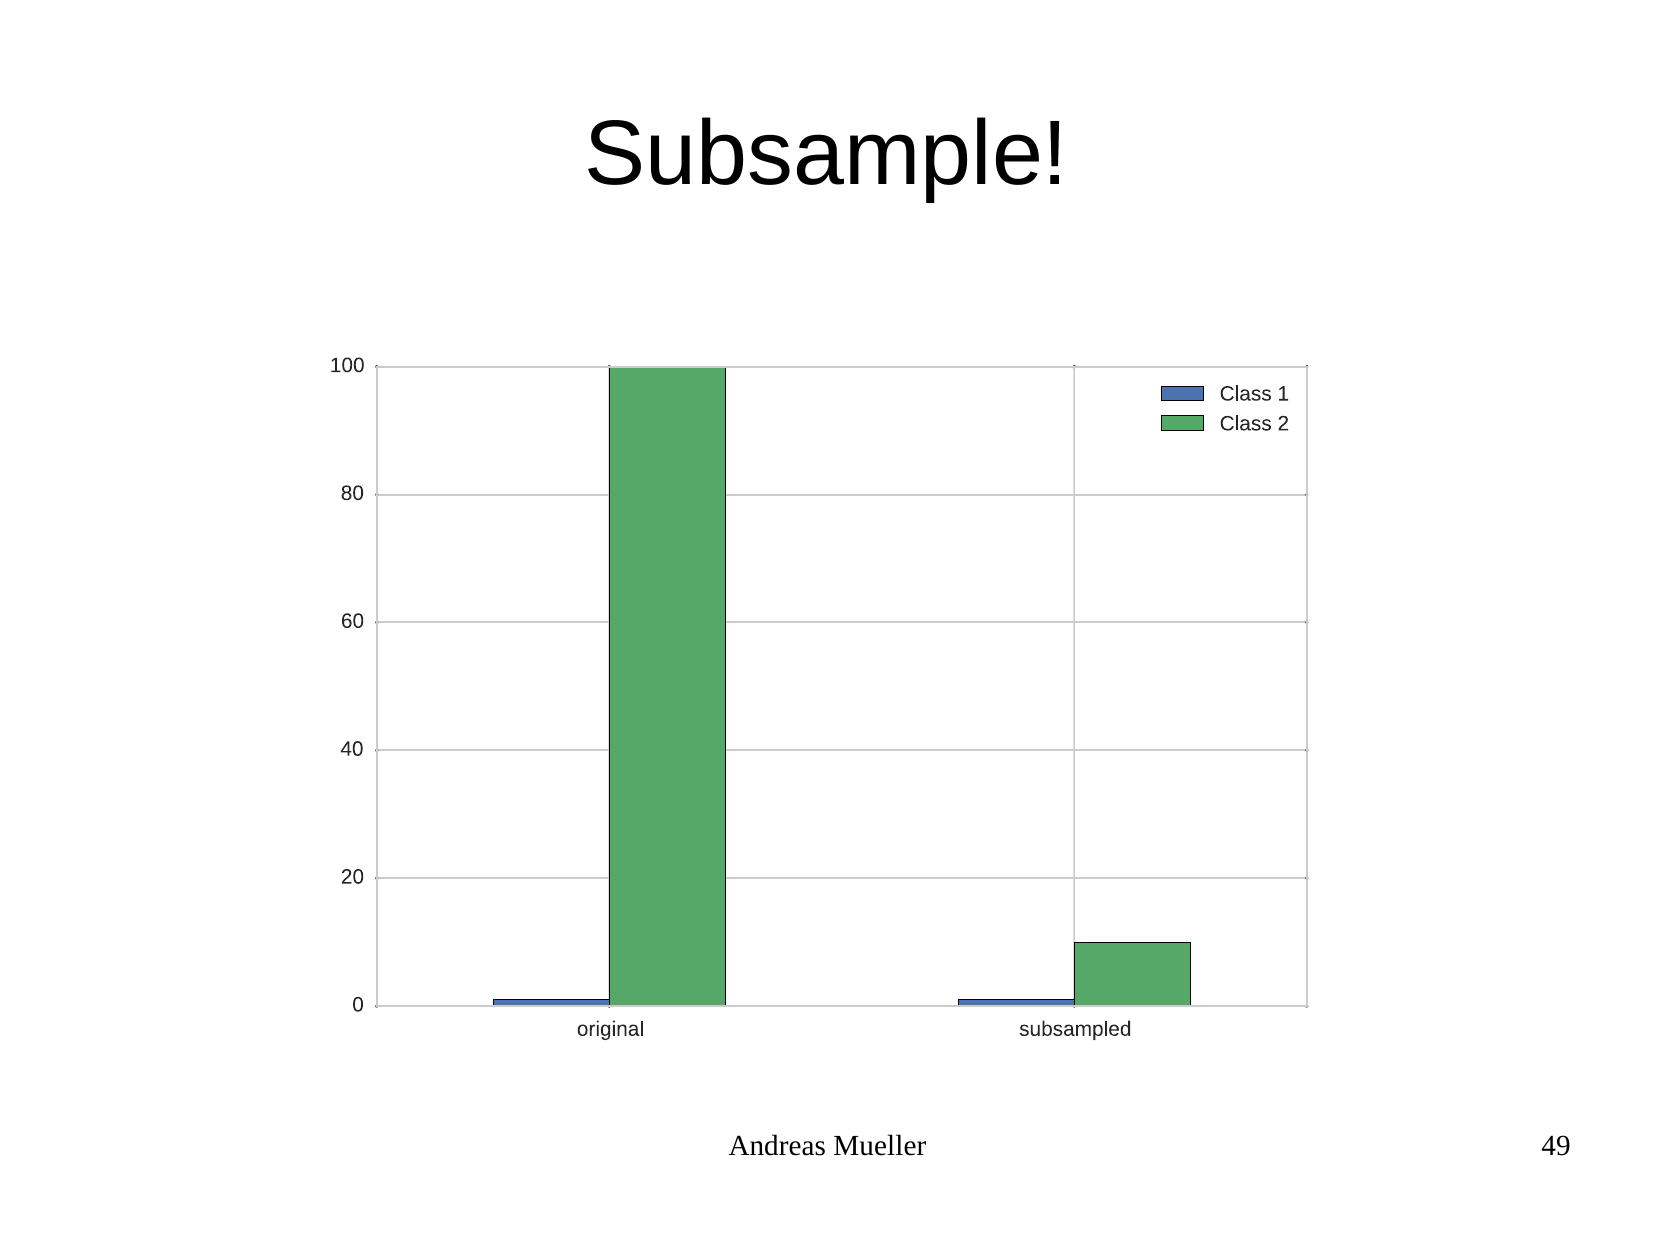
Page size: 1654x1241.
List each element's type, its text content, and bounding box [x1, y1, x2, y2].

picture [226, 283, 1428, 1111]
title Subsample! [82, 49, 1571, 257]
